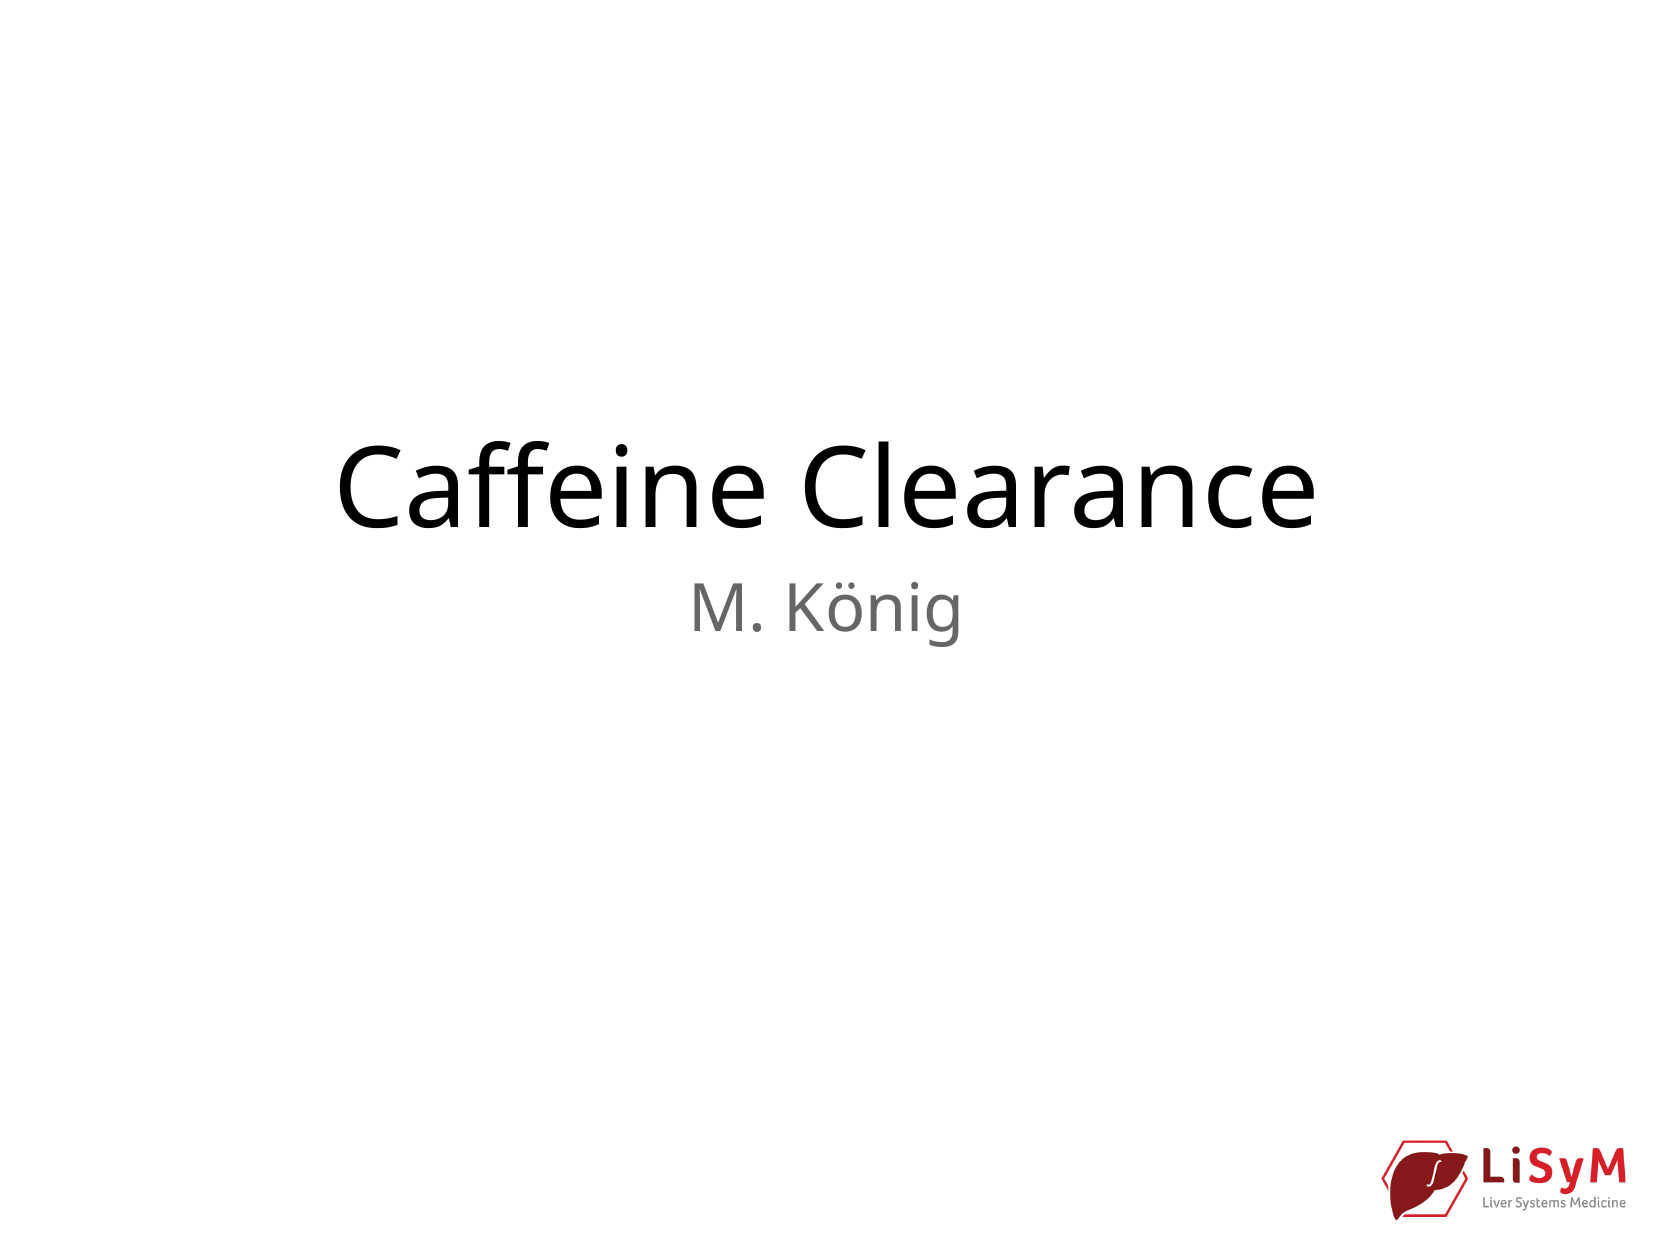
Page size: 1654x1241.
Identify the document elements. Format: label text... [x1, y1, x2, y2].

picture [1380, 1139, 1627, 1222]
subtitle Caffeine Clearance M. König [82, 49, 1571, 1010]
